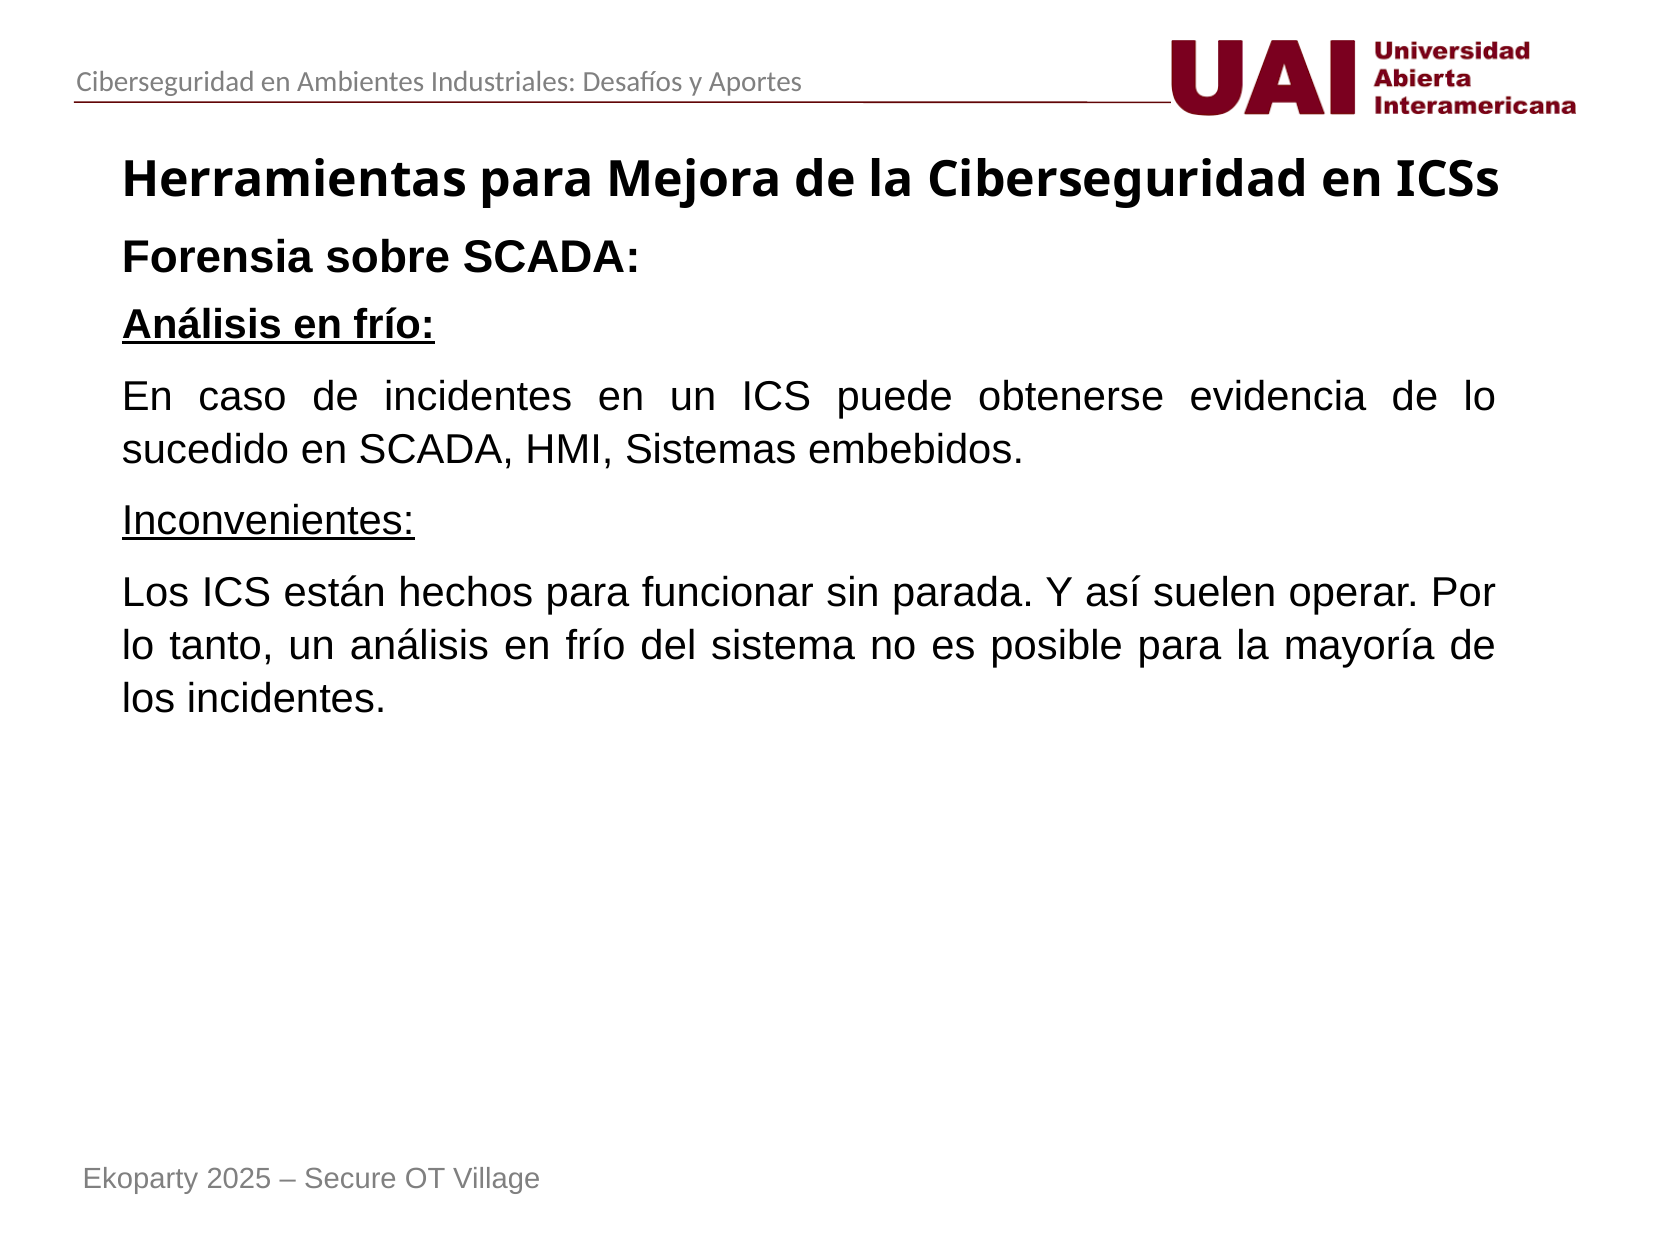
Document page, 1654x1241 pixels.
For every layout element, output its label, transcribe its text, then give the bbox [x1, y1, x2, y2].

text_box Forensia sobre SCADA: Análisis en frío: En caso de incidentes en un ICS puede obtenerse evidencia de lo sucedido en SCADA, HMI, Sistemas embebidos. Inconvenientes: Los ICS están hechos para funcionar sin parada. Y así suelen operar. Por lo tanto, un análisis en frío del sistema no es posible para la mayoría de los incidentes. [107, 223, 1512, 1089]
text_box Herramientas para Mejora de la Ciberseguridad en ICSs [106, 135, 1516, 219]
picture [1171, 40, 1577, 116]
